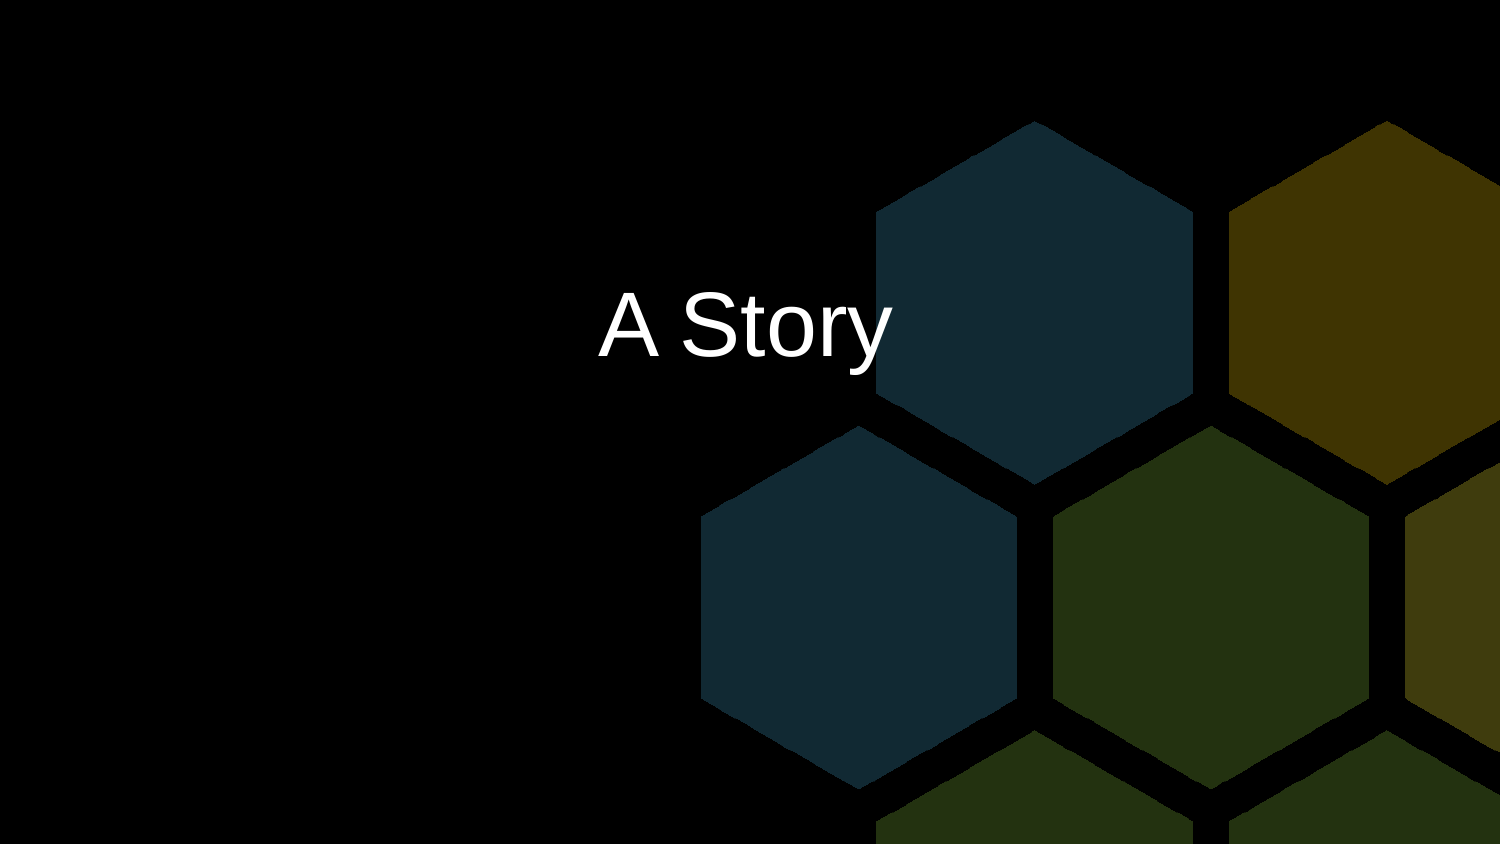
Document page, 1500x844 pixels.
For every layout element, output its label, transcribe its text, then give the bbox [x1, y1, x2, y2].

picture [0, 0, 1500, 844]
title A Story [47, 53, 1445, 390]
